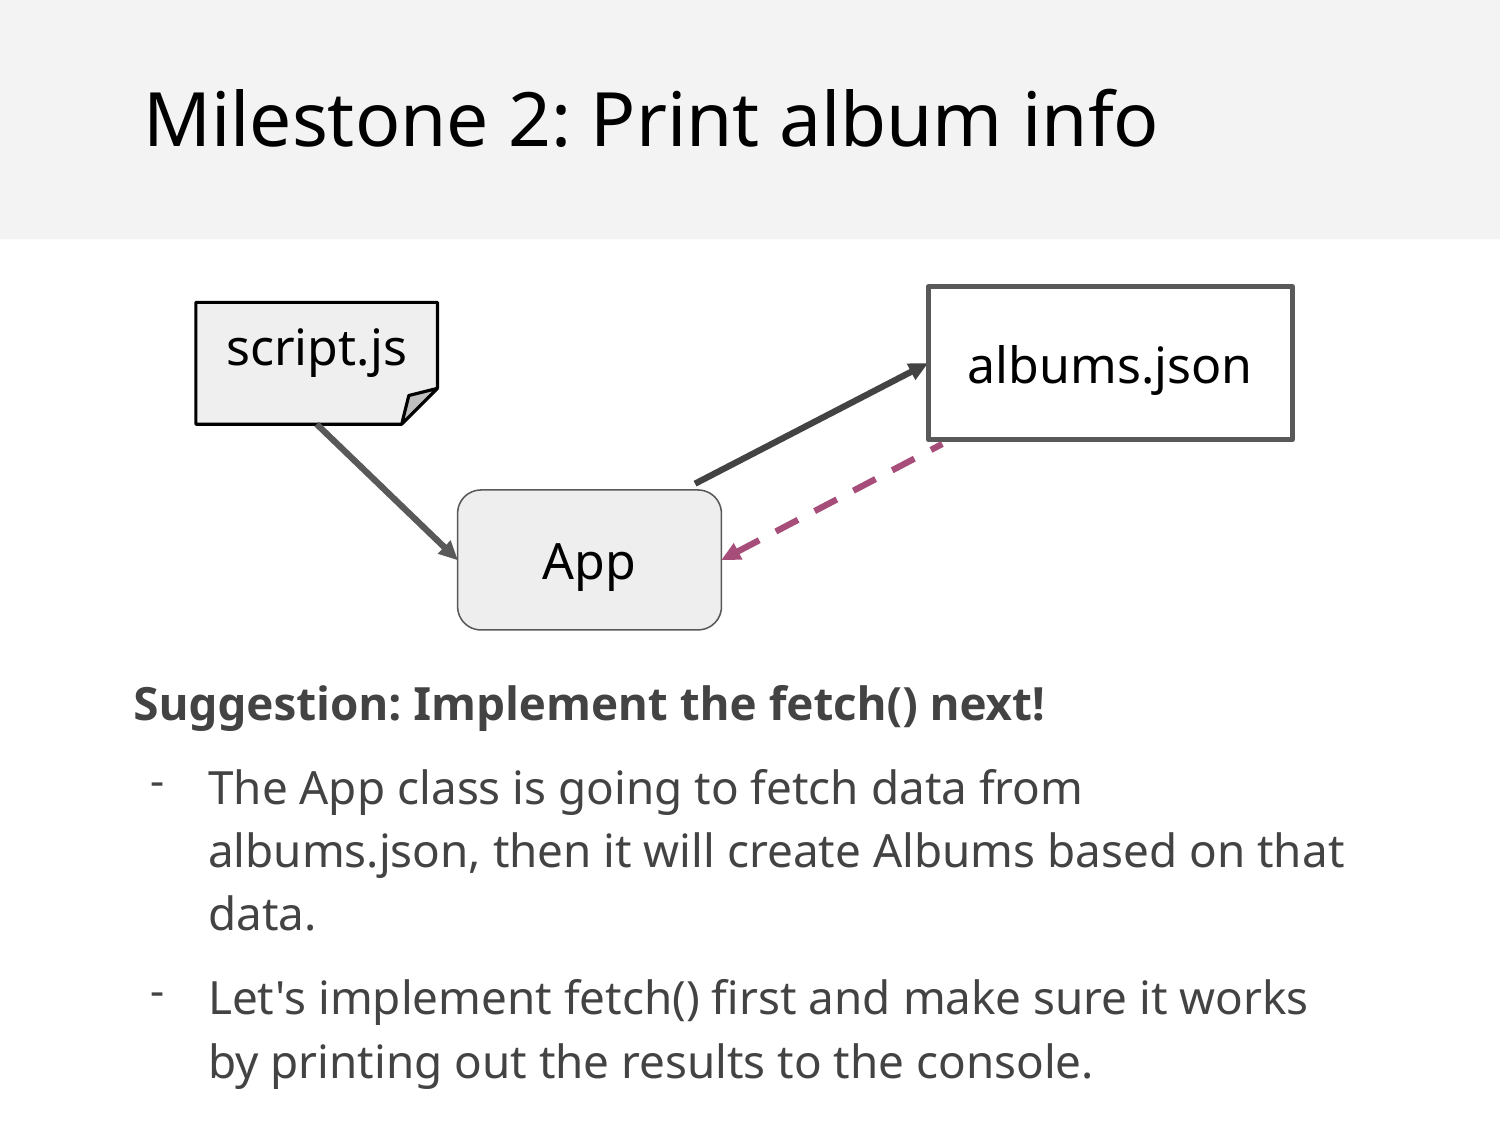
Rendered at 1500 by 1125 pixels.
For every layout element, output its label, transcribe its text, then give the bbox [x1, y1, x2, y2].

list Suggestion: Implement the fetch() next! The App class is going to fetch data from albums.json, then it will create Albums based on that data. Let's implement fetch() first and make sure it works by printing out the results to the console. [118, 651, 1372, 1071]
text_box albums.json [928, 286, 1293, 440]
text_box App [457, 489, 722, 630]
title Milestone 2: Print album info [128, 56, 1372, 183]
text_box script.js [195, 302, 438, 425]
